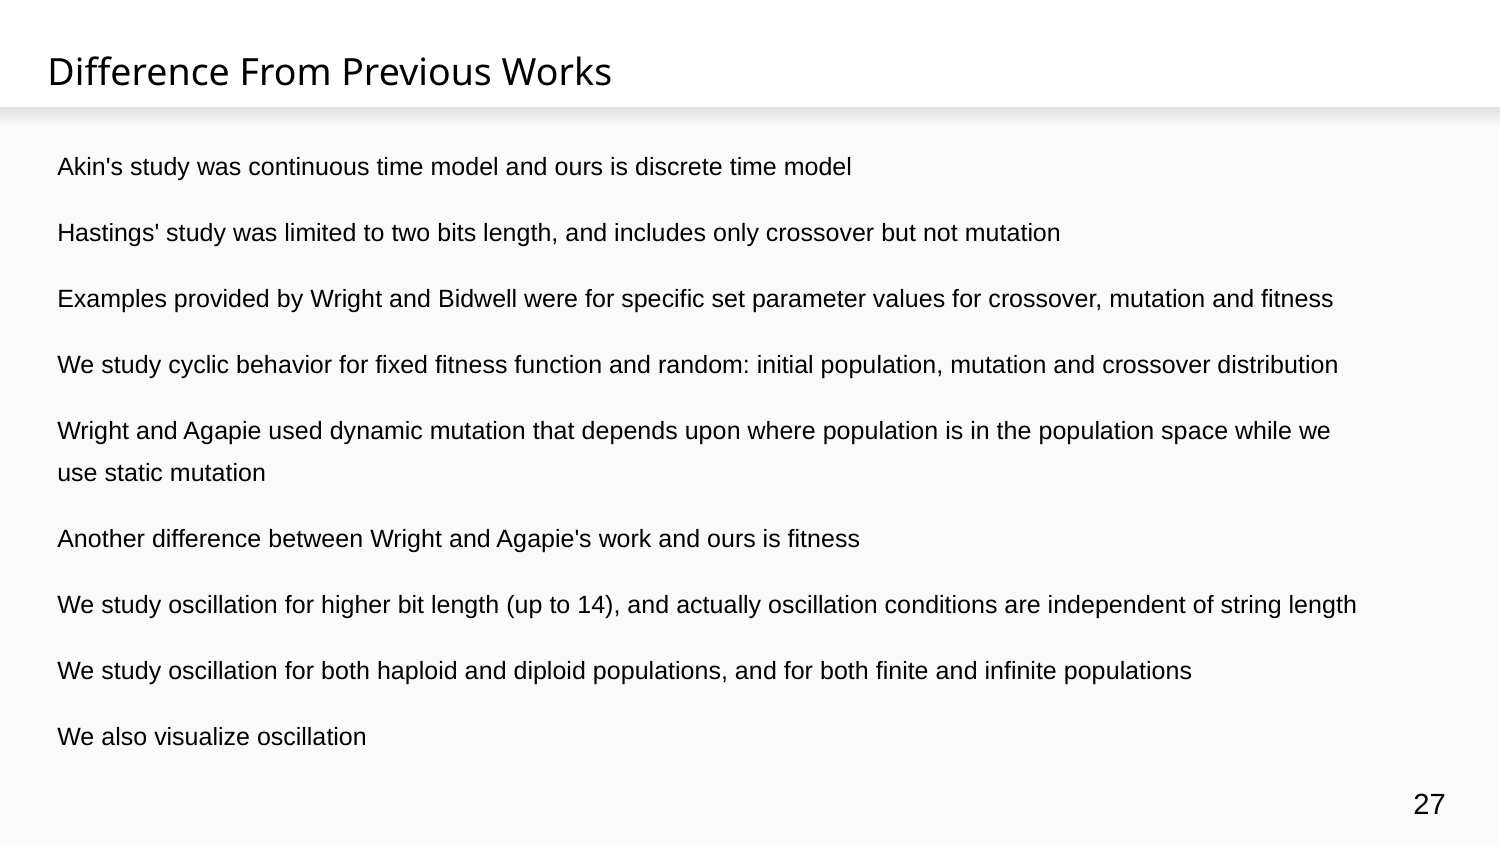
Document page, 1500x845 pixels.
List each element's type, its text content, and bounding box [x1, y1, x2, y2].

text_box Akin's study was continuous time model and ours is discrete time model Hastings' study was limited to two bits length, and includes only crossover but not mutation Examples provided by Wright and Bidwell were for specific set parameter values for crossover, mutation and fitness We study cyclic behavior for fixed fitness function and random: initial population, mutation and crossover distribution Wright and Agapie used dynamic mutation that depends upon where population is in the population space while we use static mutation Another difference between Wright and Agapie's work and ours is fitness We study oscillation for higher bit length (up to 14), and actually oscillation conditions are independent of string length We study oscillation for both haploid and diploid populations, and for both finite and infinite populations We also visualize oscillation [7, 131, 1396, 748]
title Difference From Previous Works [47, 21, 1496, 121]
